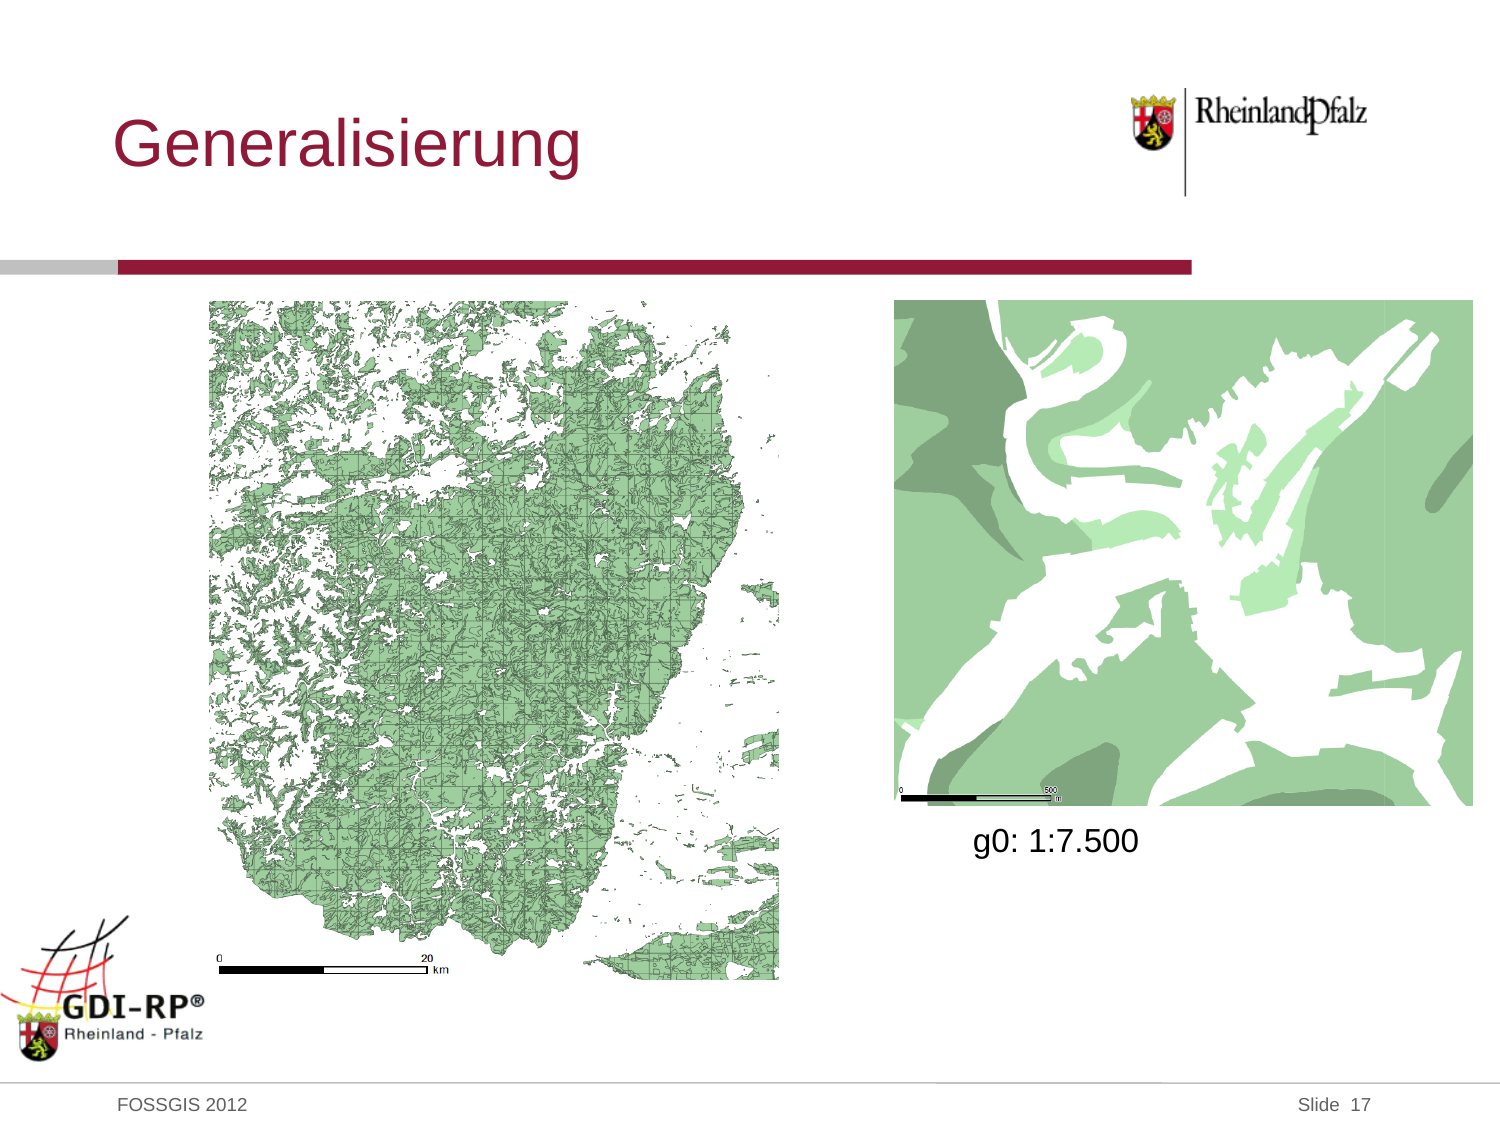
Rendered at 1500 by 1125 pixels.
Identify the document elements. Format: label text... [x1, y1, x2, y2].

picture [894, 300, 1473, 806]
text_box g0: 1:7.500 [958, 811, 1172, 868]
picture [0, 915, 207, 1063]
picture [1131, 88, 1447, 198]
title Generalisierung [112, 63, 1071, 224]
picture [209, 301, 779, 981]
